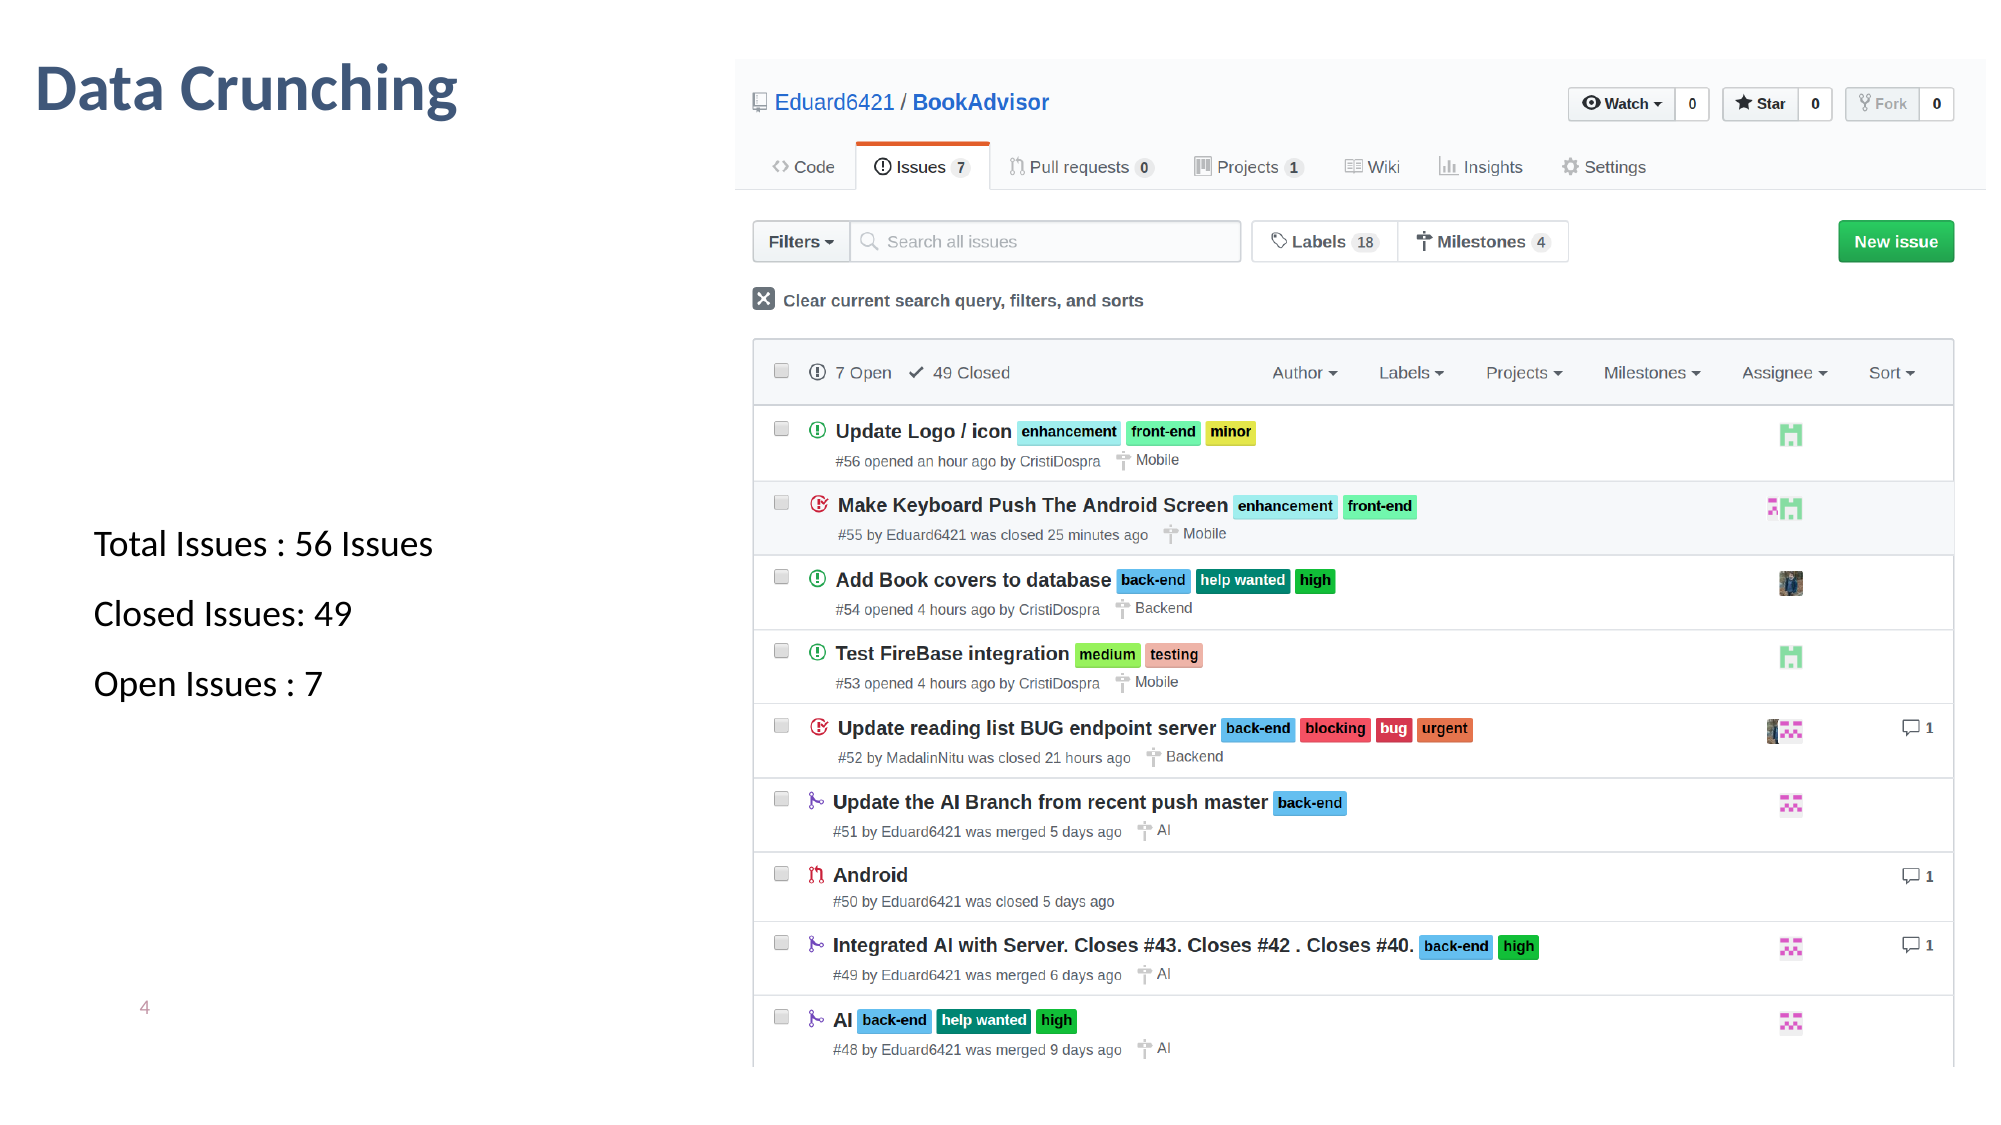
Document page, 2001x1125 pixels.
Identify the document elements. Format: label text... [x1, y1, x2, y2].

list Total Issues : 56 Issues Closed Issues: 49 Open Issues : 7 [88, 523, 841, 811]
title Data Crunching [30, 41, 721, 136]
slide_number <number> [105, 993, 170, 1033]
picture [735, 59, 1986, 1067]
